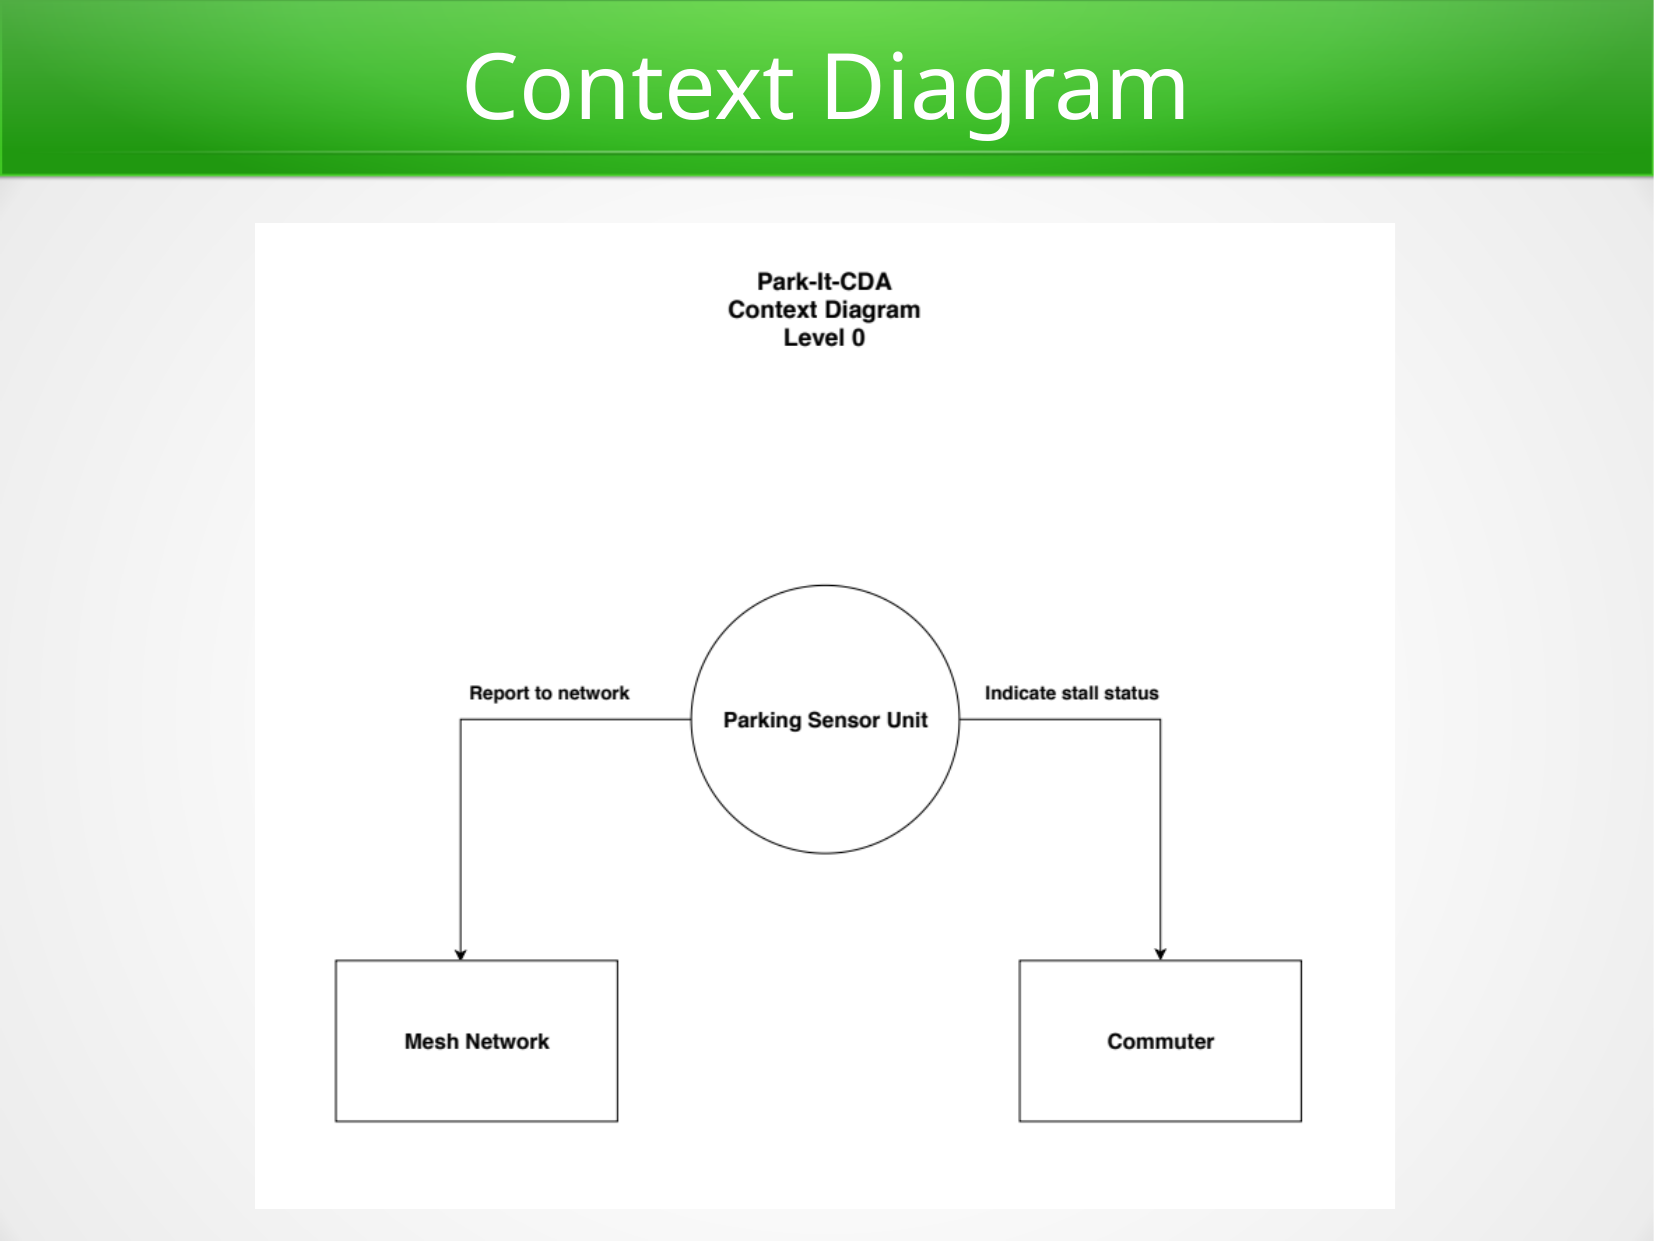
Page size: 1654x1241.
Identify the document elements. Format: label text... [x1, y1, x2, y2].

picture [0, 0, 1654, 1241]
title Context Diagram [82, 11, 1571, 154]
